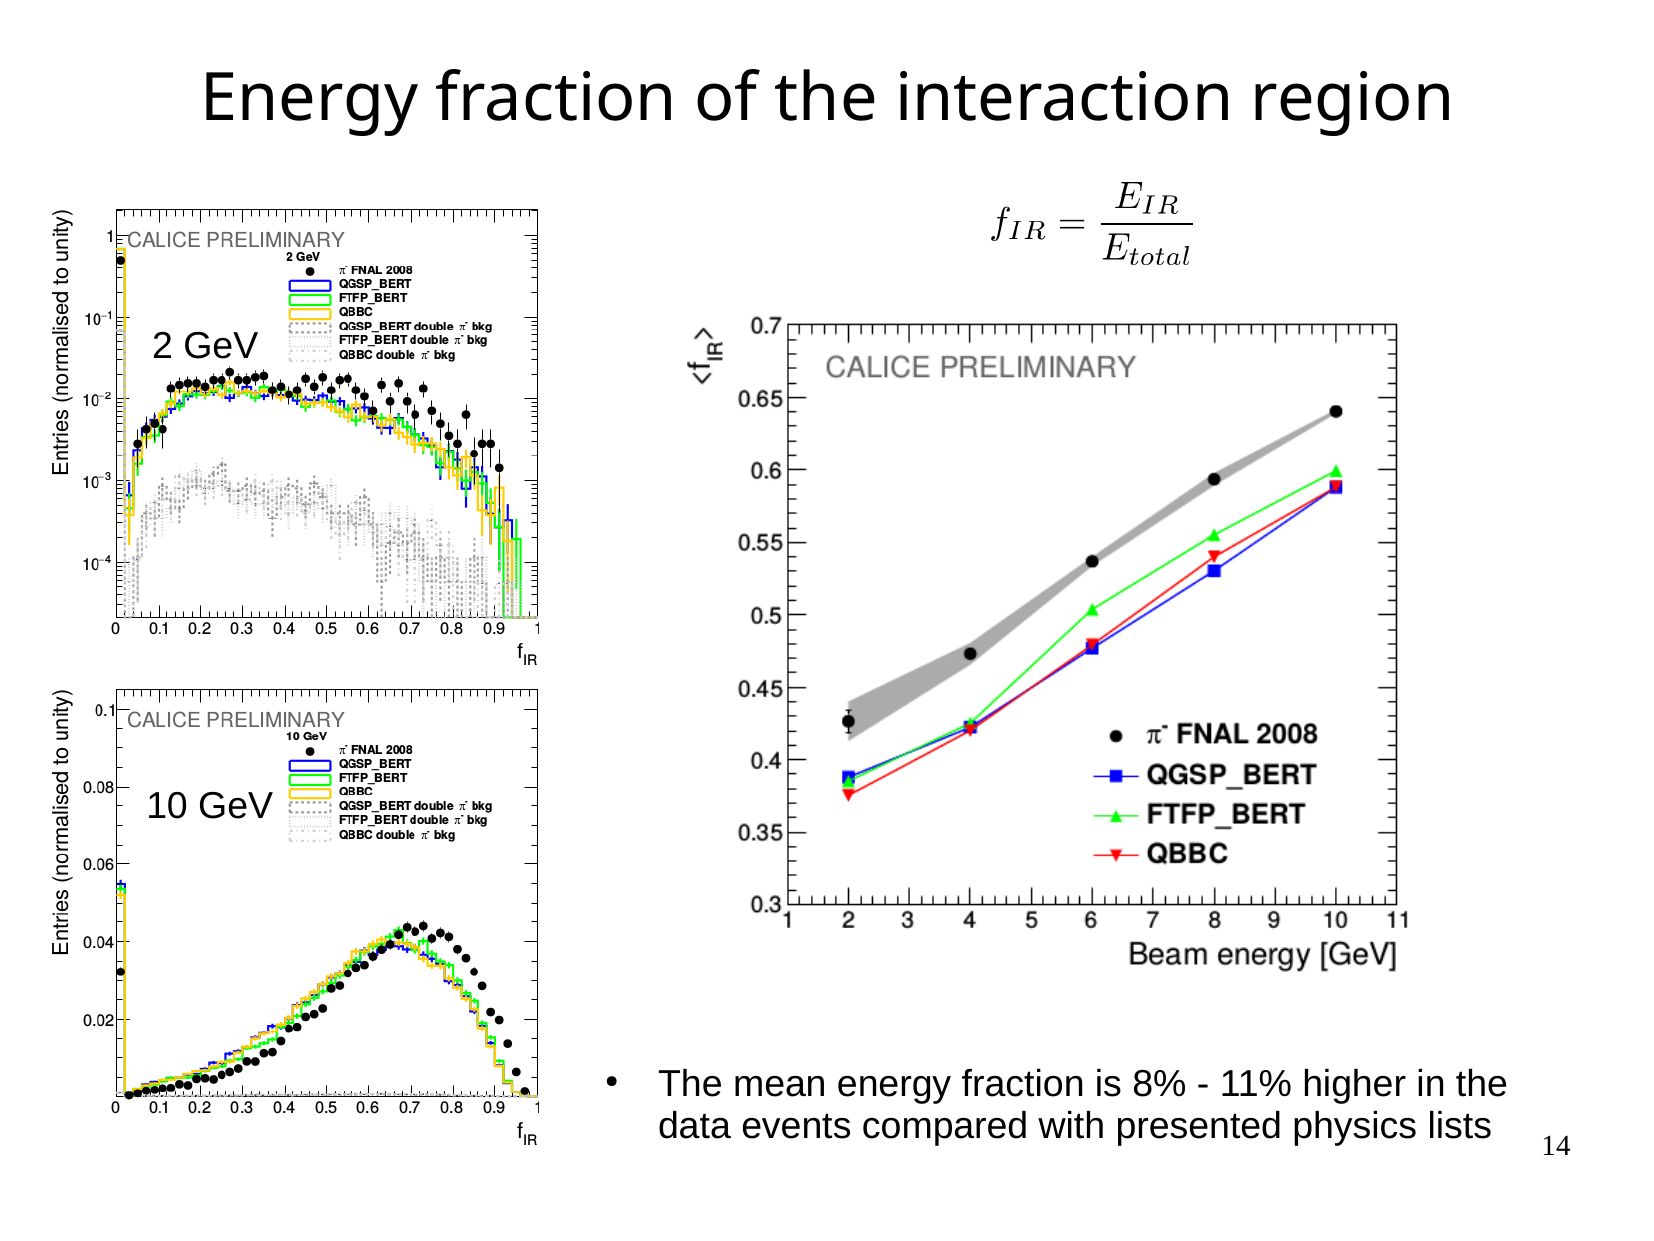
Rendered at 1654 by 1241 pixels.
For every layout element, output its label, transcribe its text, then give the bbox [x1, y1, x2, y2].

title Energy fraction of the interaction region [85, 52, 1571, 138]
picture [677, 182, 1471, 976]
text_box 10 GeV [131, 777, 289, 835]
picture [48, 176, 590, 1145]
list The mean energy fraction is 8% - 11% higher in the data events compared with presented physics lists [587, 1062, 1571, 1221]
text_box 2 GeV [137, 316, 274, 374]
